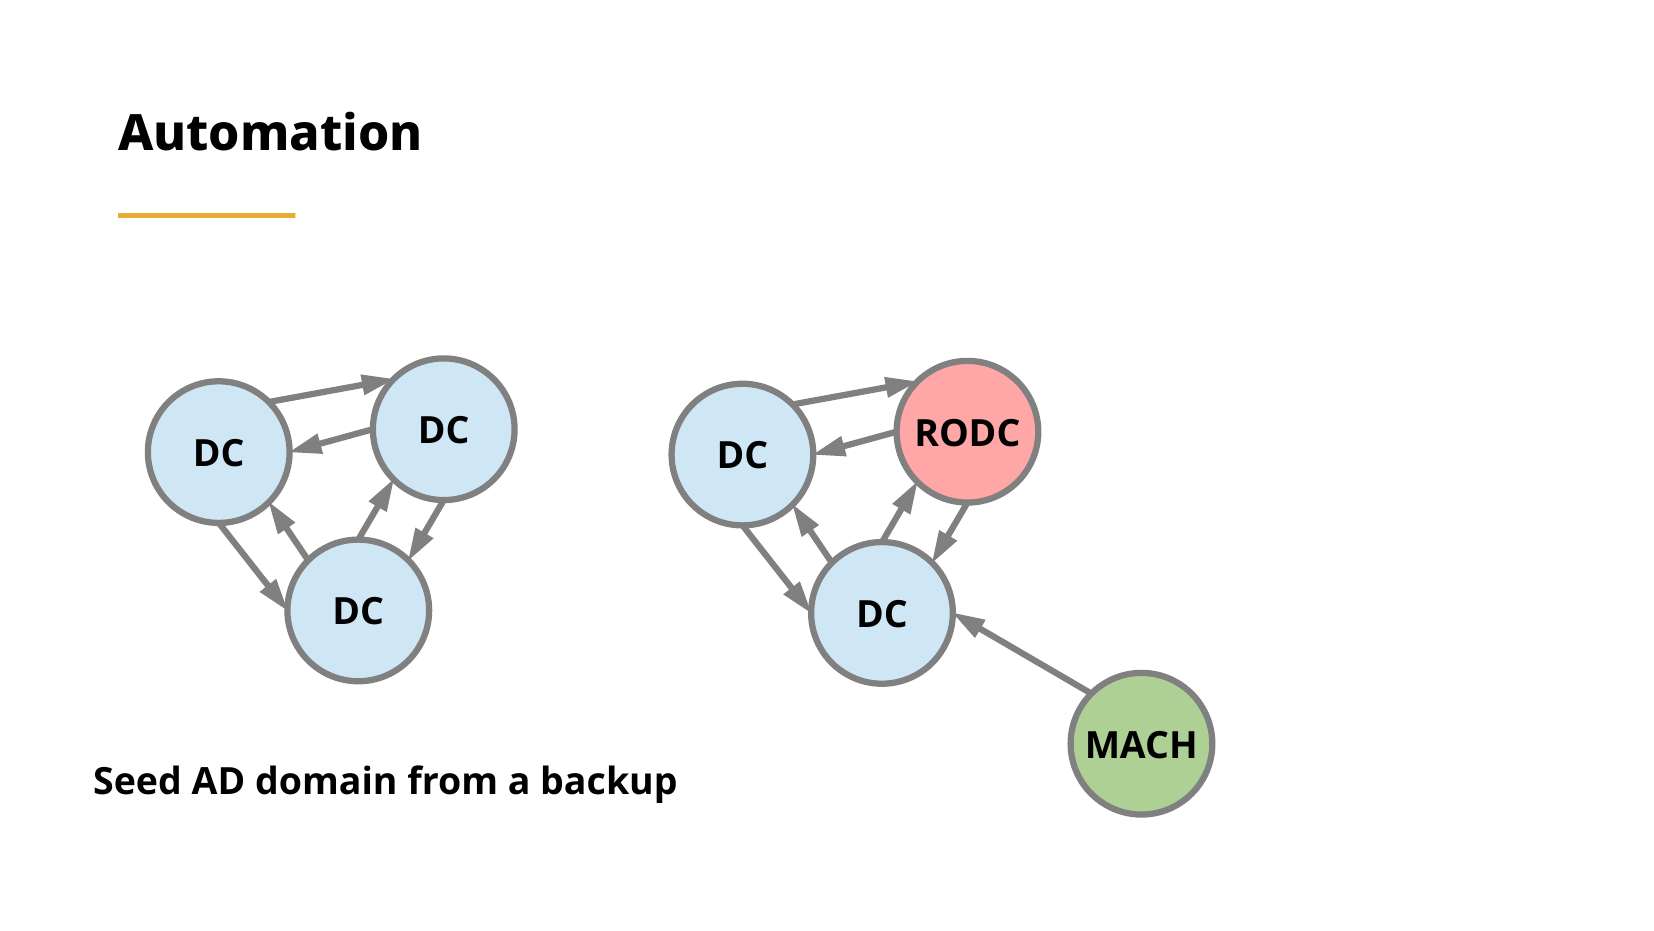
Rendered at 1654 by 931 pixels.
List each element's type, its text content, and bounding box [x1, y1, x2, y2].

text_box Seed AD domain from a backup [78, 746, 772, 814]
title Automation [118, 94, 1536, 166]
text_box RODC [896, 360, 1039, 503]
text_box MACH [1070, 672, 1213, 815]
text_box DC [147, 381, 290, 523]
text_box DC [287, 539, 430, 682]
text_box DC [671, 383, 814, 526]
text_box DC [372, 358, 515, 501]
text_box DC [811, 542, 953, 684]
